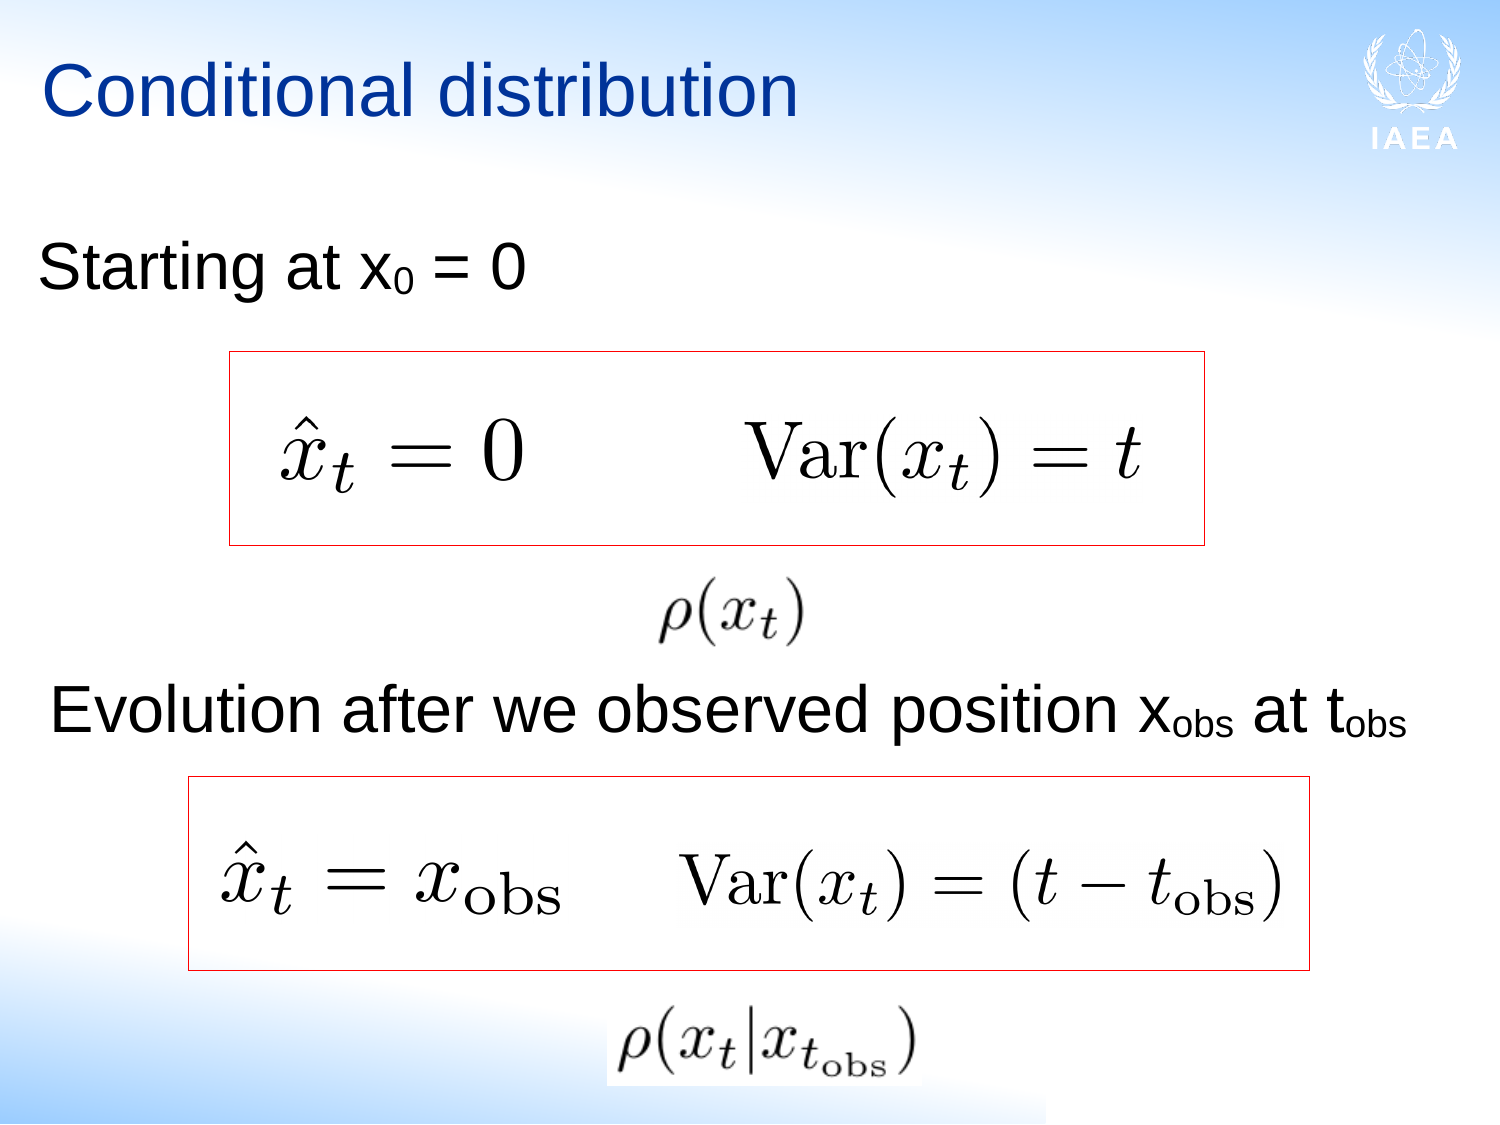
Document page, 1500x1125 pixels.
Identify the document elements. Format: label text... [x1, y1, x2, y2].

picture [210, 834, 569, 924]
title Conditional distribution [41, 19, 1046, 161]
picture [741, 414, 1143, 503]
picture [1363, 29, 1461, 149]
picture [607, 985, 922, 1086]
picture [640, 555, 818, 664]
picture [273, 412, 527, 499]
text_box Starting at x0 = 0 [22, 221, 543, 312]
text_box Evolution after we observed position xobs at tobs [34, 664, 1472, 755]
picture [676, 842, 1284, 928]
